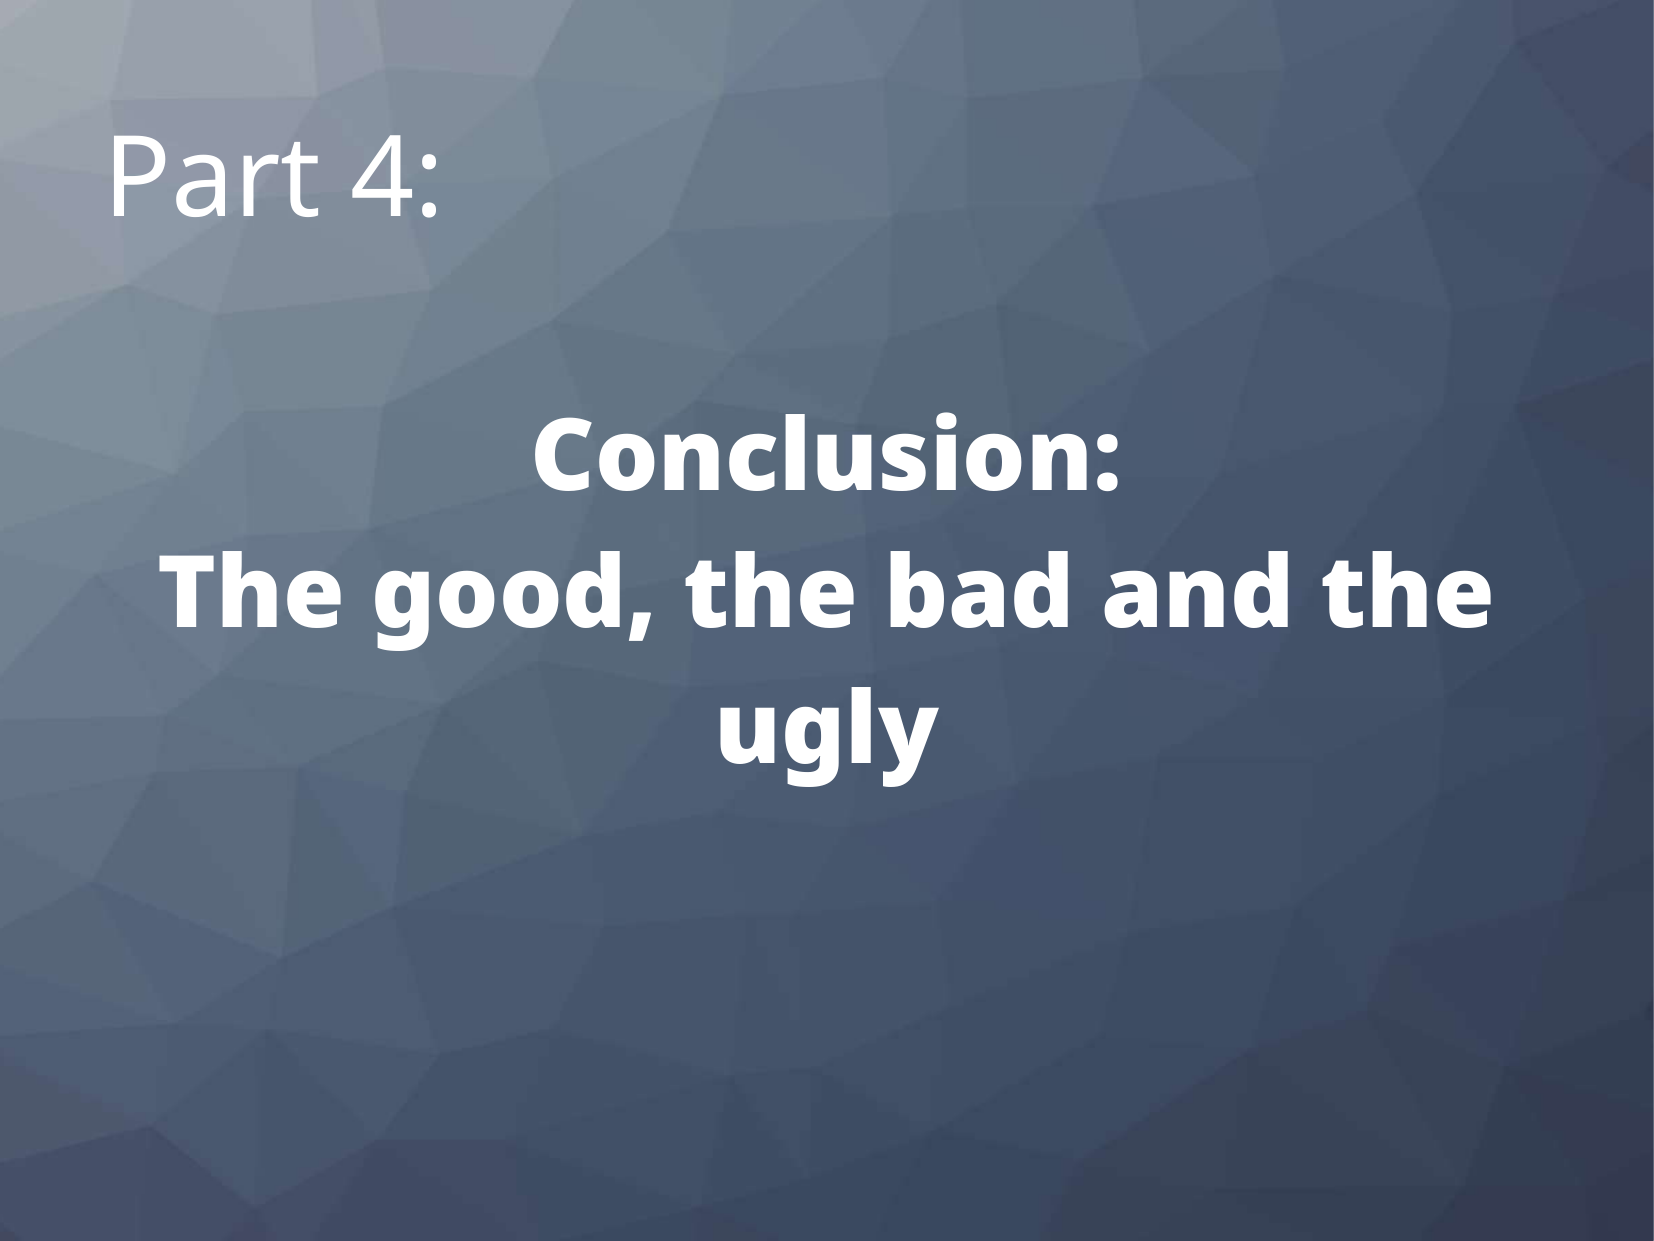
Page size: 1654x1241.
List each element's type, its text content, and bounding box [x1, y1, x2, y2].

title Conclusion: The good, the bad and the ugly [59, 383, 1595, 542]
picture [0, 0, 1654, 1241]
text_box Part 4: [88, 88, 1506, 245]
